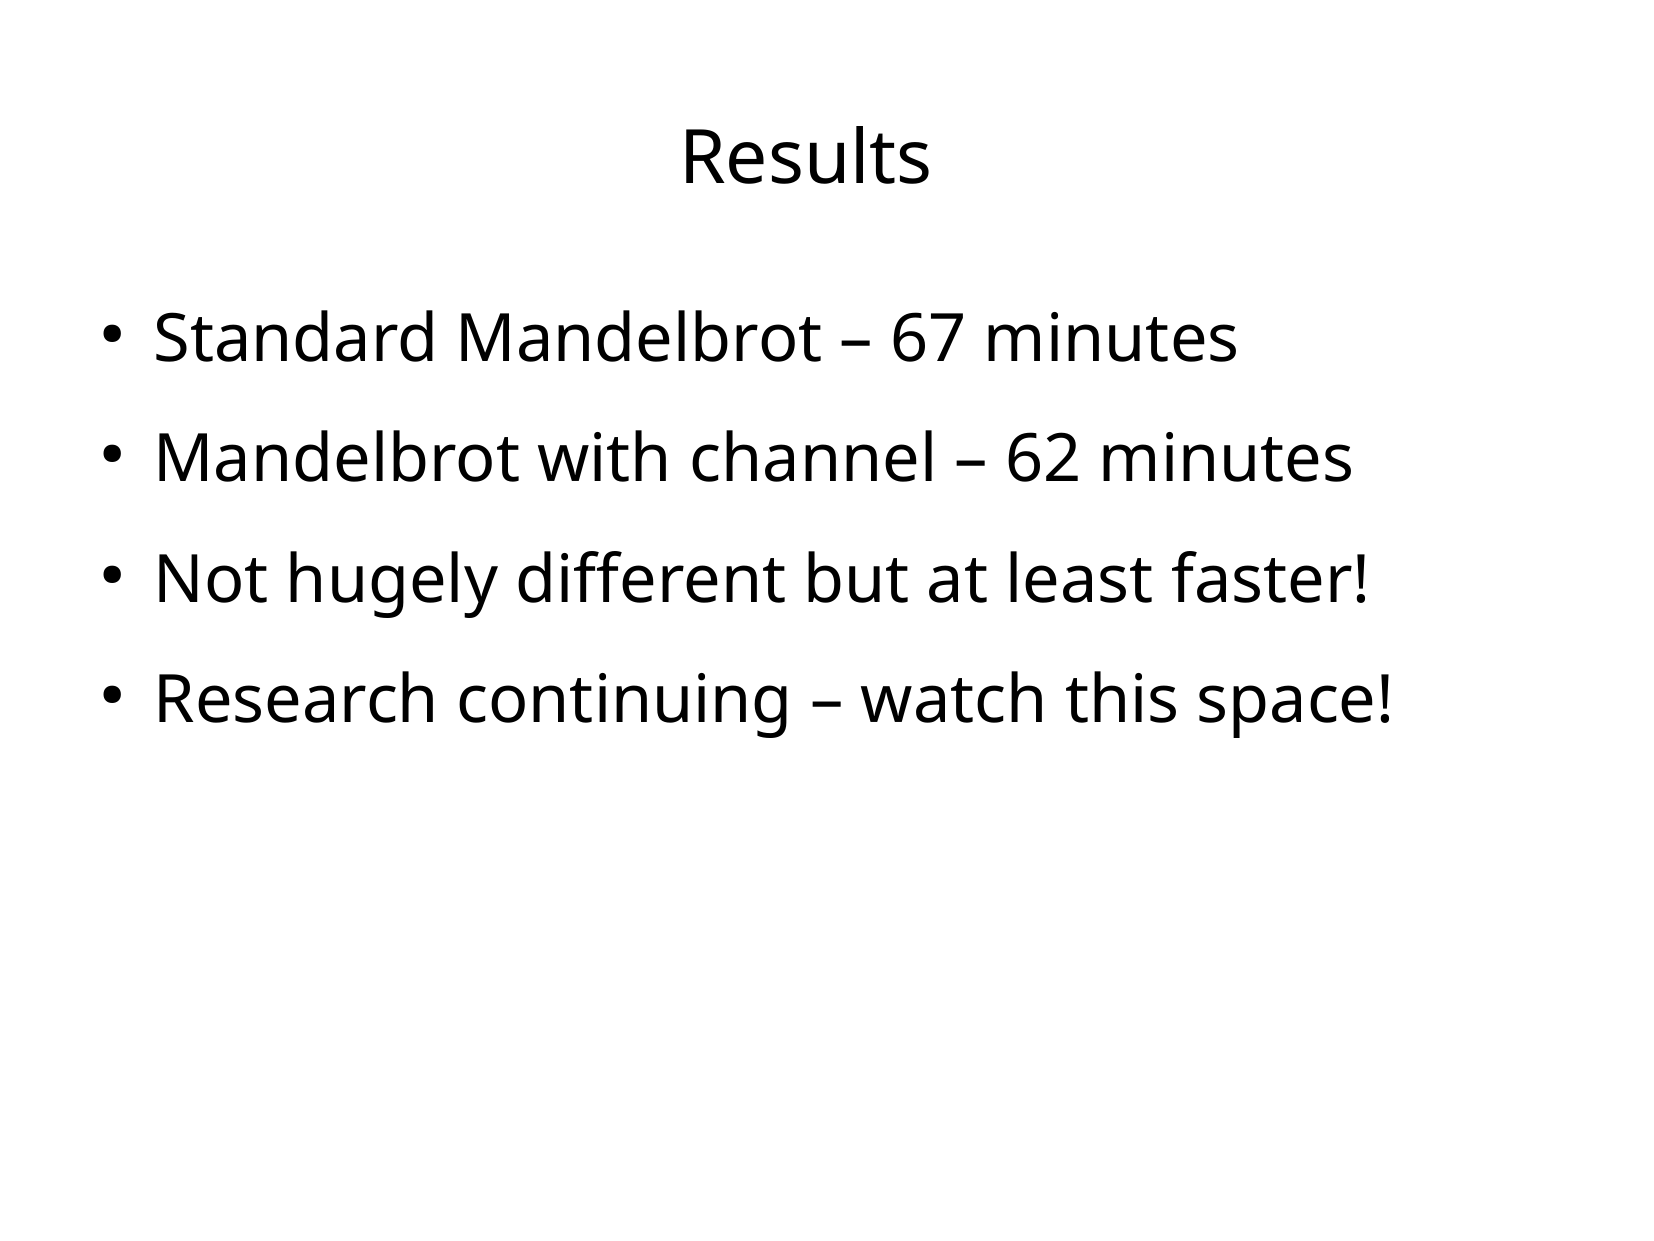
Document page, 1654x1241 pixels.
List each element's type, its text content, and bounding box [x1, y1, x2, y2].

title Results [82, 49, 1571, 257]
list Standard Mandelbrot – 67 minutes Mandelbrot with channel – 62 minutes Not hugely different but at least faster! Research continuing – watch this space! [82, 290, 1571, 1010]
